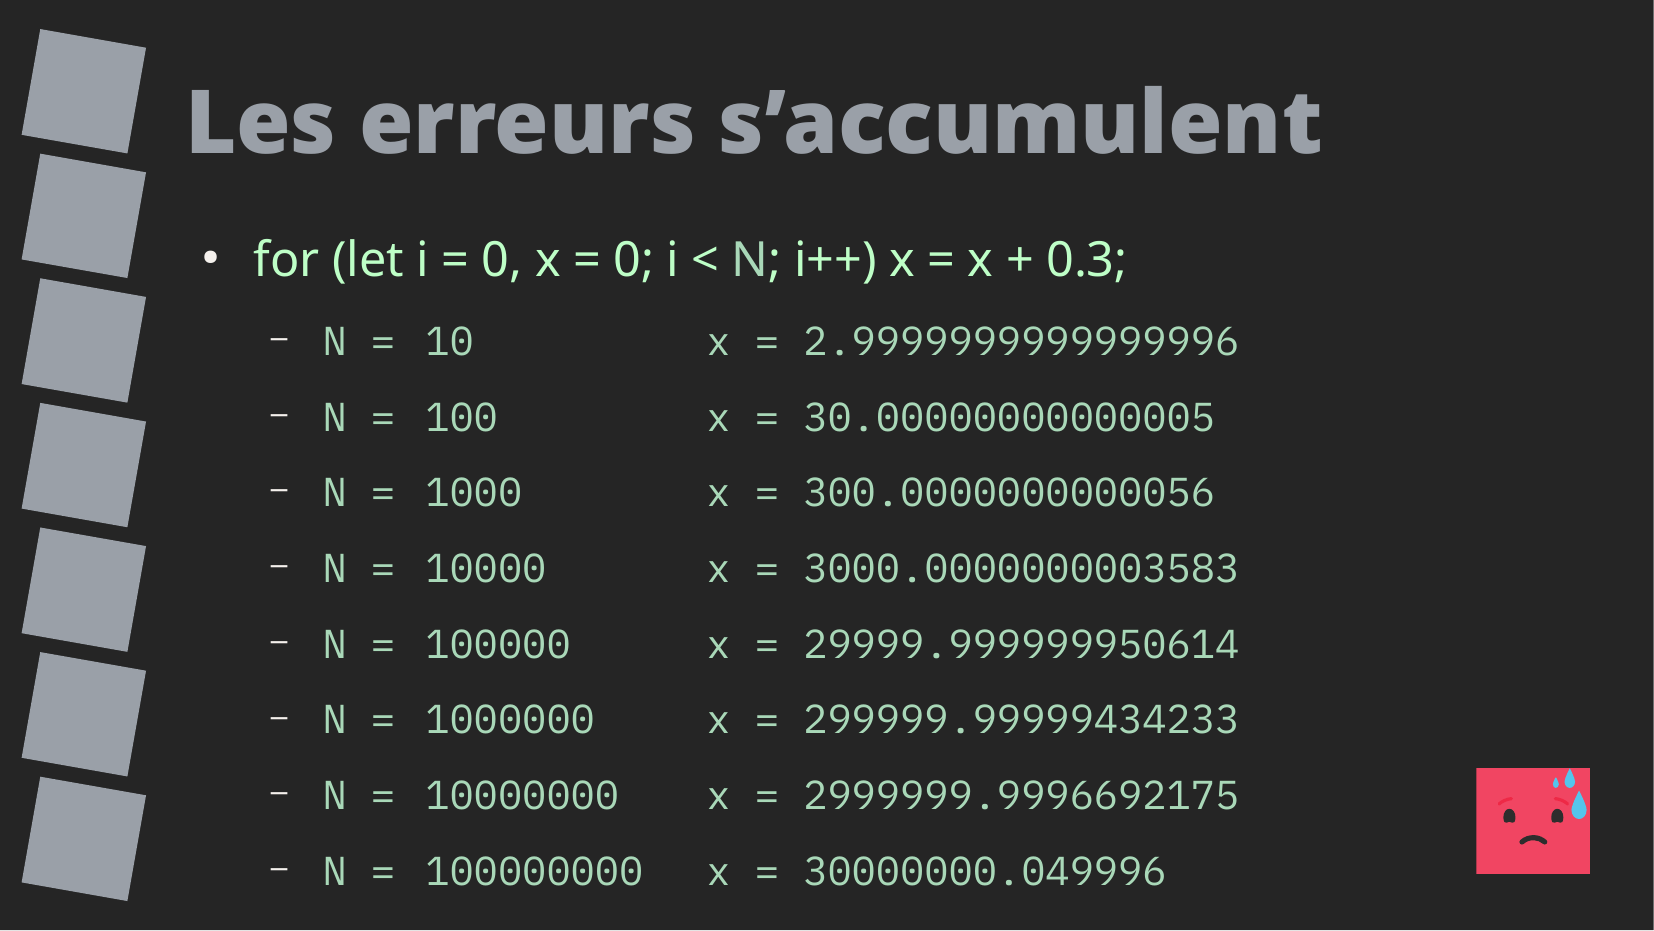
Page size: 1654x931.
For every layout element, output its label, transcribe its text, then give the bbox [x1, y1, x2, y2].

list for (let i = 0, x = 0; i < N; i++) x = x + 0.3; N = 10 x = 2.9999999999999996 N = 100 x = 30.00000000000005 N = 1000 x = 300.0000000000056 N = 10000 x = 3000.0000000003583 N = 100000 x = 29999.999999950614 N = 1000000 x = 299999.99999434233 N = 10000000 x = 2999999.9996692175 N = 100000000 x = 30000000.049996 [184, 225, 1636, 901]
title Les erreurs s’accumulent [184, 59, 1654, 154]
picture [1476, 767, 1591, 874]
